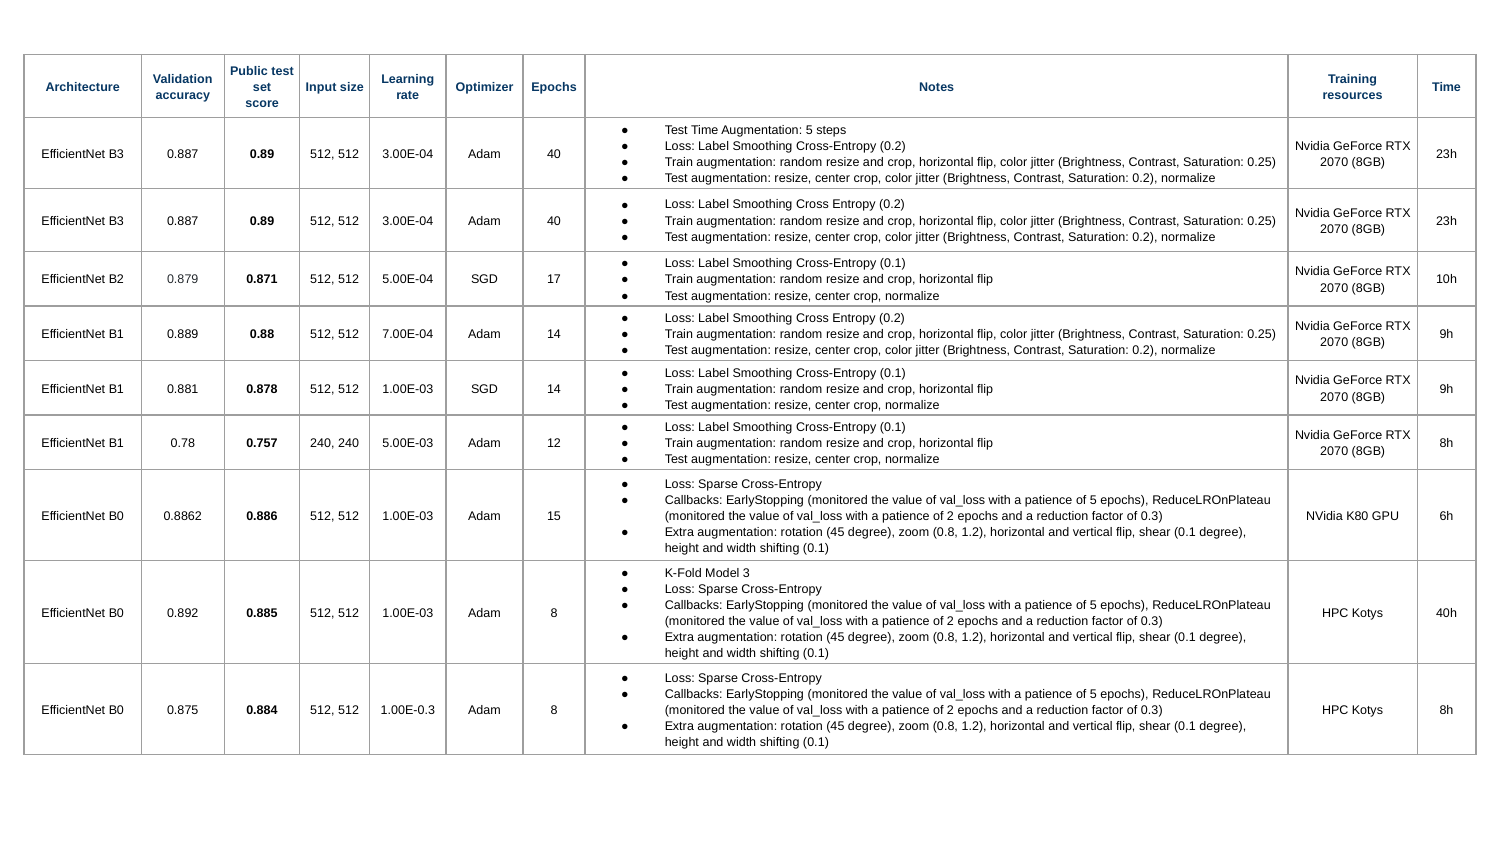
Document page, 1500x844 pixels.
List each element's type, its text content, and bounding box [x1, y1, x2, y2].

table_cell 10h [1418, 252, 1475, 305]
table_cell 7.00E-04 [370, 307, 445, 360]
table_cell 9h [1418, 307, 1475, 360]
table_header Time [1418, 55, 1475, 117]
table_header Notes [586, 55, 1287, 117]
table_cell Adam [447, 416, 522, 469]
table_cell EfficientNet B1 [25, 307, 141, 360]
table_cell 0.89 [225, 118, 299, 188]
table_cell Nvidia GeForce RTX 2070 (8GB) [1289, 118, 1417, 188]
table_cell Loss: Label Smoothing Cross Entropy (0.2) Train augmentation: random resize and crop, horizontal flip, color jitter (Brightness, Contrast, Saturation: 0.25) Test augmentation: resize, center crop, color jitter (Brightness, Contrast, Saturation: 0.2), normalize [586, 307, 1287, 360]
table_cell EfficientNet B2 [25, 252, 141, 305]
table_cell 512, 512 [300, 252, 369, 305]
table_cell Adam [447, 470, 522, 560]
table_cell 14 [524, 361, 584, 414]
table_cell 8 [524, 664, 584, 754]
table_cell 6h [1418, 470, 1475, 560]
table_cell Loss: Label Smoothing Cross Entropy (0.2) Train augmentation: random resize and crop, horizontal flip, color jitter (Brightness, Contrast, Saturation: 0.25) Test augmentation: resize, center crop, color jitter (Brightness, Contrast, Saturation: 0.2), normalize [586, 189, 1287, 251]
table_cell 0.875 [142, 664, 224, 754]
table_cell Adam [447, 307, 522, 360]
table_header Learning rate [370, 55, 445, 117]
table_header Epochs [524, 55, 584, 117]
table_cell 9h [1418, 361, 1475, 414]
table_cell 512, 512 [300, 470, 369, 560]
table_cell Adam [447, 664, 522, 754]
table_cell 5.00E-04 [370, 252, 445, 305]
table_cell Adam [447, 118, 522, 188]
table_cell K-Fold Model 3 Loss: Sparse Cross-Entropy Callbacks: EarlyStopping (monitored the value of val_loss with a patience of 5 epochs), ReduceLROnPlateau (monitored the value of val_loss with a patience of 2 epochs and a reduction factor of 0.3) Extra augmentation: rotation (45 degree), zoom (0.8, 1.2), horizontal and vertical flip, shear (0.1 degree), height and width shifting (0.1) [586, 561, 1287, 663]
table_cell EfficientNet B3 [25, 189, 141, 251]
table_cell 0.8862 [142, 470, 224, 560]
table_cell Nvidia GeForce RTX 2070 (8GB) [1289, 307, 1417, 360]
table_cell EfficientNet B3 [25, 118, 141, 188]
table_cell Loss: Label Smoothing Cross-Entropy (0.1) Train augmentation: random resize and crop, horizontal flip Test augmentation: resize, center crop, normalize [586, 361, 1287, 414]
table_cell SGD [447, 361, 522, 414]
table_header Training resources [1289, 55, 1417, 117]
table_cell 23h [1418, 189, 1475, 251]
table_cell 15 [524, 470, 584, 560]
table_cell 1.00E-03 [370, 470, 445, 560]
table_header Optimizer [447, 55, 522, 117]
table_cell 512, 512 [300, 561, 369, 663]
table_cell 0.884 [225, 664, 299, 754]
table_cell EfficientNet B0 [25, 470, 141, 560]
table_cell Nvidia GeForce RTX 2070 (8GB) [1289, 361, 1417, 414]
table_cell EfficientNet B1 [25, 361, 141, 414]
table_cell 512, 512 [300, 189, 369, 251]
table_cell 512, 512 [300, 307, 369, 360]
table_cell 0.879 [142, 252, 224, 305]
table_cell 0.88 [225, 307, 299, 360]
table_cell Nvidia GeForce RTX 2070 (8GB) [1289, 252, 1417, 305]
table_cell Loss: Sparse Cross-Entropy Callbacks: EarlyStopping (monitored the value of val_loss with a patience of 5 epochs), ReduceLROnPlateau (monitored the value of val_loss with a patience of 2 epochs and a reduction factor of 0.3) Extra augmentation: rotation (45 degree), zoom (0.8, 1.2), horizontal and vertical flip, shear (0.1 degree), height and width shifting (0.1) [586, 664, 1287, 754]
table_cell Test Time Augmentation: 5 steps Loss: Label Smoothing Cross-Entropy (0.2) Train augmentation: random resize and crop, horizontal flip, color jitter (Brightness, Contrast, Saturation: 0.25) Test augmentation: resize, center crop, color jitter (Brightness, Contrast, Saturation: 0.2), normalize [586, 118, 1287, 188]
table_cell Loss: Sparse Cross-Entropy Callbacks: EarlyStopping (monitored the value of val_loss with a patience of 5 epochs), ReduceLROnPlateau (monitored the value of val_loss with a patience of 2 epochs and a reduction factor of 0.3) Extra augmentation: rotation (45 degree), zoom (0.8, 1.2), horizontal and vertical flip, shear (0.1 degree), height and width shifting (0.1) [586, 470, 1287, 560]
table_cell 1.00E-0.3 [370, 664, 445, 754]
table_cell 0.78 [142, 416, 224, 469]
table_cell 0.886 [225, 470, 299, 560]
table_header Architecture [25, 55, 141, 117]
table_cell Nvidia GeForce RTX 2070 (8GB) [1289, 416, 1417, 469]
table_cell 0.881 [142, 361, 224, 414]
table_cell 14 [524, 307, 584, 360]
table_cell 3.00E-04 [370, 118, 445, 188]
table_cell EfficientNet B0 [25, 561, 141, 663]
table_cell Loss: Label Smoothing Cross-Entropy (0.1) Train augmentation: random resize and crop, horizontal flip Test augmentation: resize, center crop, normalize [586, 416, 1287, 469]
table_cell 40h [1418, 561, 1475, 663]
table_cell Nvidia GeForce RTX 2070 (8GB) [1289, 189, 1417, 251]
table_cell NVidia K80 GPU [1289, 470, 1417, 560]
table_cell Loss: Label Smoothing Cross-Entropy (0.1) Train augmentation: random resize and crop, horizontal flip Test augmentation: resize, center crop, normalize [586, 252, 1287, 305]
table_cell 0.889 [142, 307, 224, 360]
table_cell 0.892 [142, 561, 224, 663]
table_cell 0.757 [225, 416, 299, 469]
table_cell 17 [524, 252, 584, 305]
table_header Public test set score [225, 55, 299, 117]
table_cell 1.00E-03 [370, 561, 445, 663]
table_cell 8 [524, 561, 584, 663]
table_cell EfficientNet B0 [25, 664, 141, 754]
table_cell 40 [524, 189, 584, 251]
table_cell 8h [1418, 416, 1475, 469]
table_cell EfficientNet B1 [25, 416, 141, 469]
table_cell 0.887 [142, 189, 224, 251]
table_cell SGD [447, 252, 522, 305]
table_cell 0.89 [225, 189, 299, 251]
table_cell 5.00E-03 [370, 416, 445, 469]
table_cell 0.871 [225, 252, 299, 305]
table_cell 512, 512 [300, 361, 369, 414]
table_cell 1.00E-03 [370, 361, 445, 414]
table_cell 0.878 [225, 361, 299, 414]
table_cell HPC Kotys [1289, 664, 1417, 754]
table_cell 512, 512 [300, 118, 369, 188]
table_cell Adam [447, 561, 522, 663]
table_cell 40 [524, 118, 584, 188]
table_header Validation accuracy [142, 55, 224, 117]
table_cell 240, 240 [300, 416, 369, 469]
table_cell Adam [447, 189, 522, 251]
table_cell 0.885 [225, 561, 299, 663]
table_header Input size [300, 55, 369, 117]
table_cell 512, 512 [300, 664, 369, 754]
table_cell 3.00E-04 [370, 189, 445, 251]
table_cell 0.887 [142, 118, 224, 188]
table_cell 23h [1418, 118, 1475, 188]
table_cell 12 [524, 416, 584, 469]
table_cell 8h [1418, 664, 1475, 754]
table_cell HPC Kotys [1289, 561, 1417, 663]
